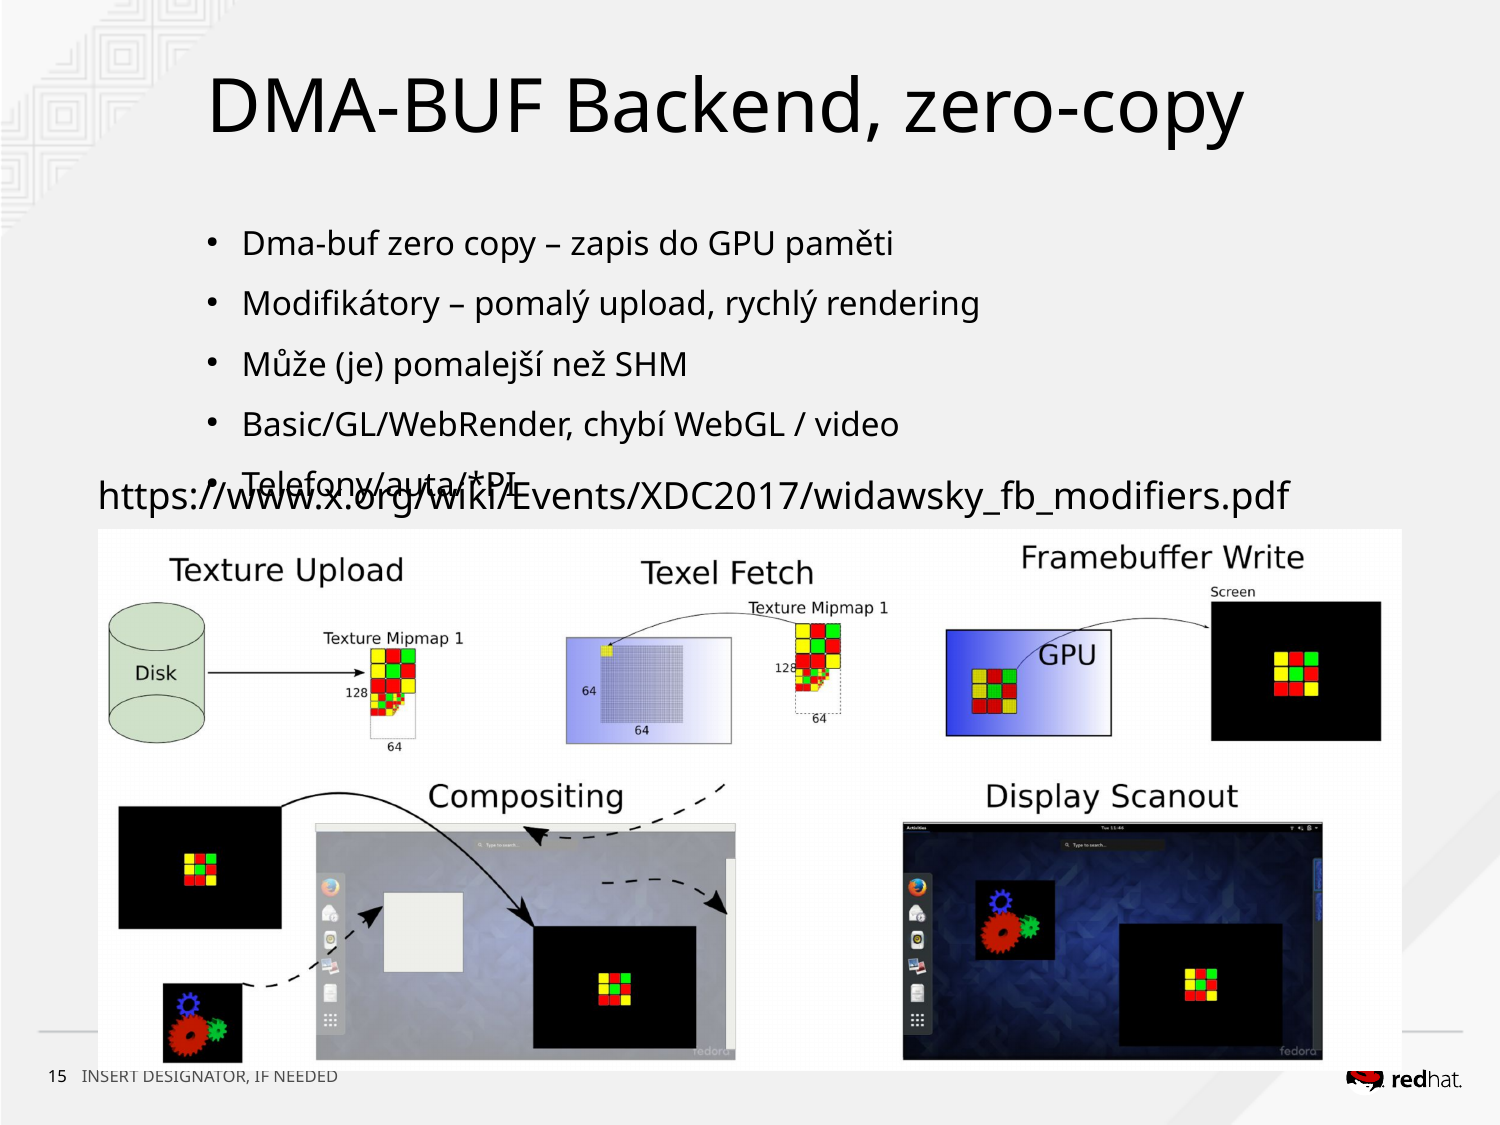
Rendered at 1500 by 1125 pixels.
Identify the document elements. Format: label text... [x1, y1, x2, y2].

title DMA-BUF Backend, zero-copy [206, 0, 1294, 155]
picture [0, 0, 1500, 1125]
text_box Dma-buf zero copy – zapis do GPU paměti Modifikátory – pomalý upload, rychlý rendering Může (je) pomalejší než SHM Basic/GL/WebRender, chybí WebGL / video Telefony/auta/*PI [206, 220, 1294, 529]
text_box https://www.x.org/wiki/Events/XDC2017/widawsky_fb_modifiers.pdf [82, 462, 1277, 515]
